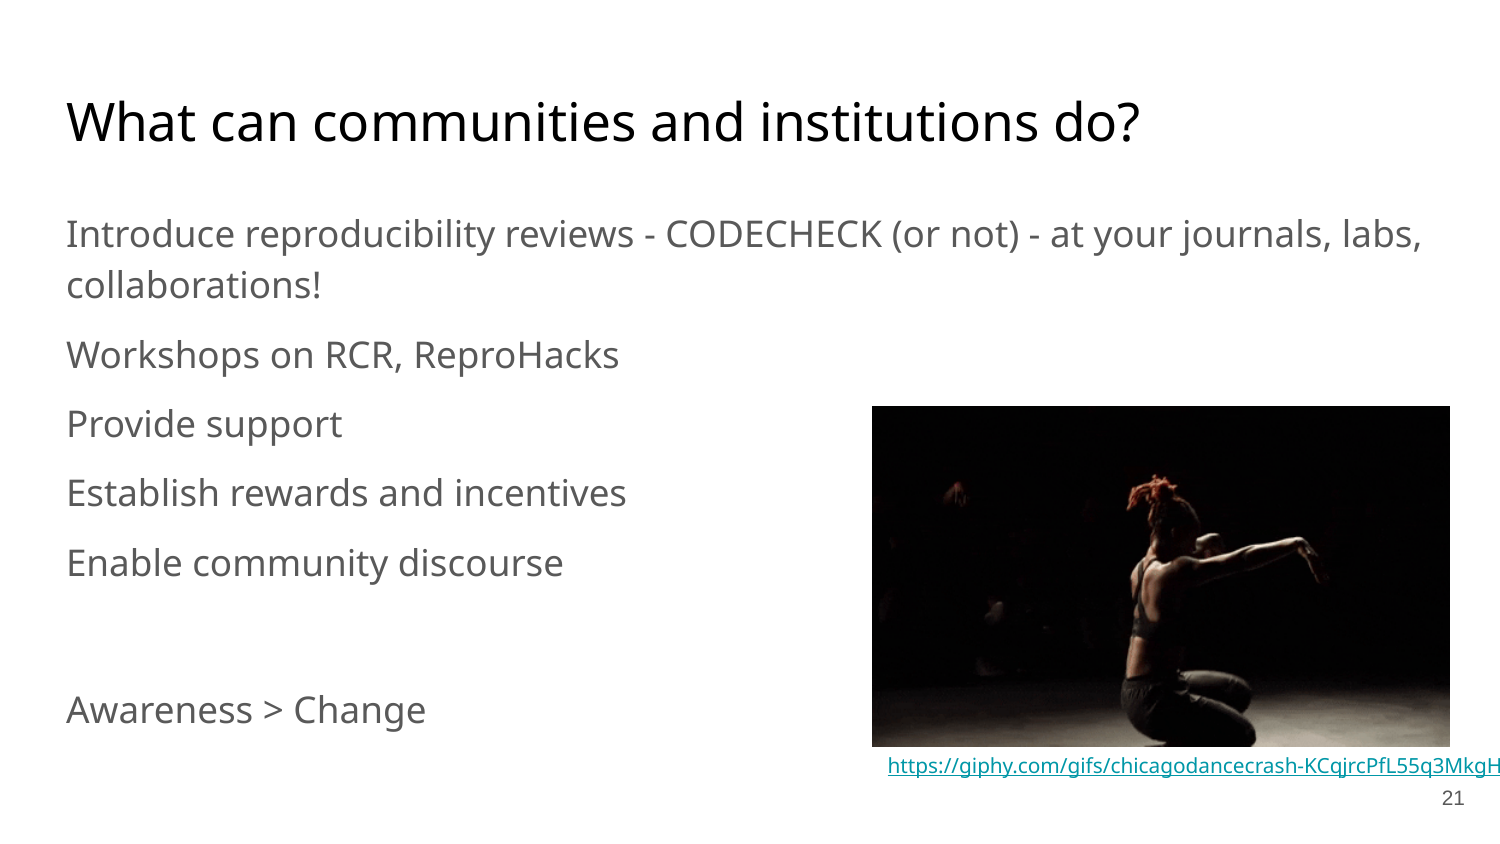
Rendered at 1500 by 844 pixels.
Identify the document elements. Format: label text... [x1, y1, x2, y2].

list Introduce reproducibility reviews - CODECHECK (or not) - at your journals, labs, collaborations! Workshops on RCR, ReproHacks Provide support Establish rewards and incentives Enable community discourse Awareness > Change [51, 189, 1449, 750]
picture [872, 406, 1450, 737]
title What can communities and institutions do? [51, 72, 1449, 167]
slide_number <number> [1389, 790, 1480, 830]
text_box https://giphy.com/gifs/chicagodancecrash-KCqjrcPfL55q3MkgHZ [872, 737, 1500, 790]
